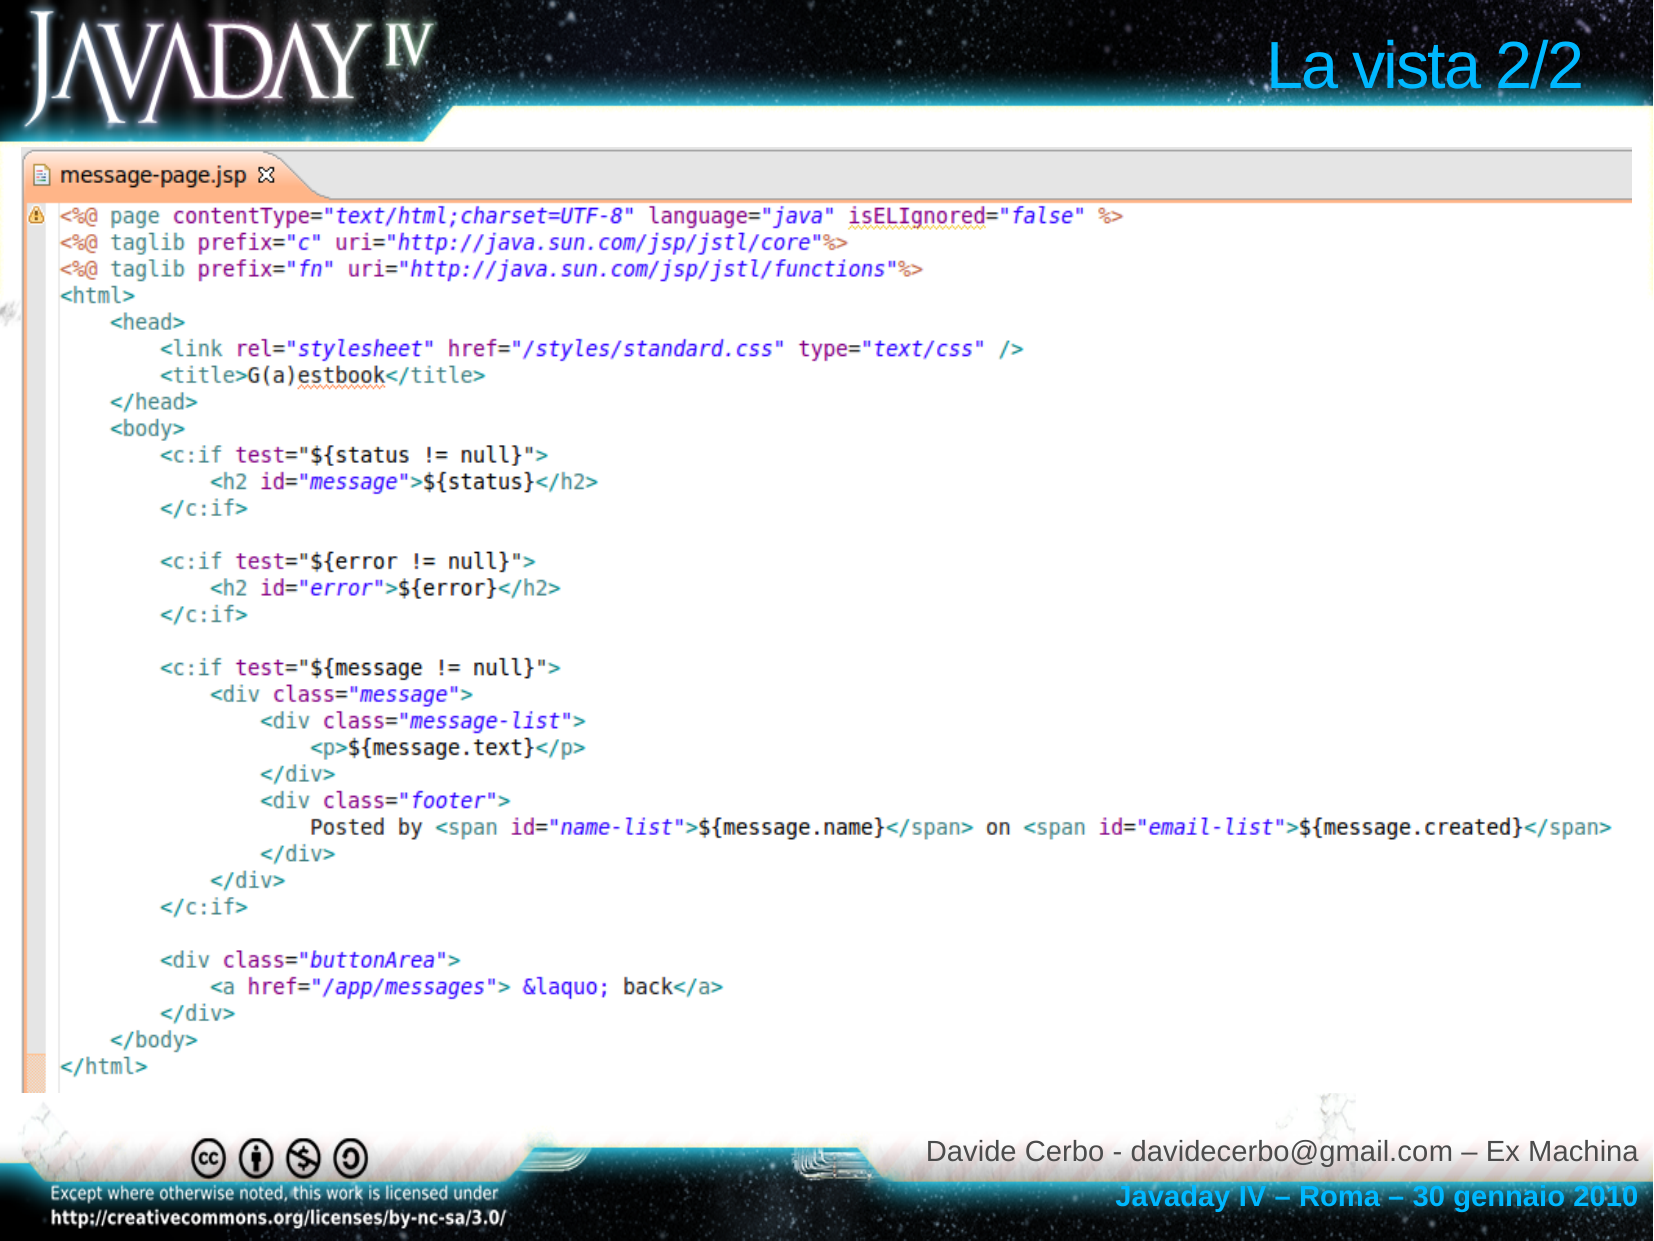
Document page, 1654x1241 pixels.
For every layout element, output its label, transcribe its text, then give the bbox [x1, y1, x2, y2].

title La vista 2/2 [108, 14, 1585, 117]
picture [0, 0, 1653, 1241]
